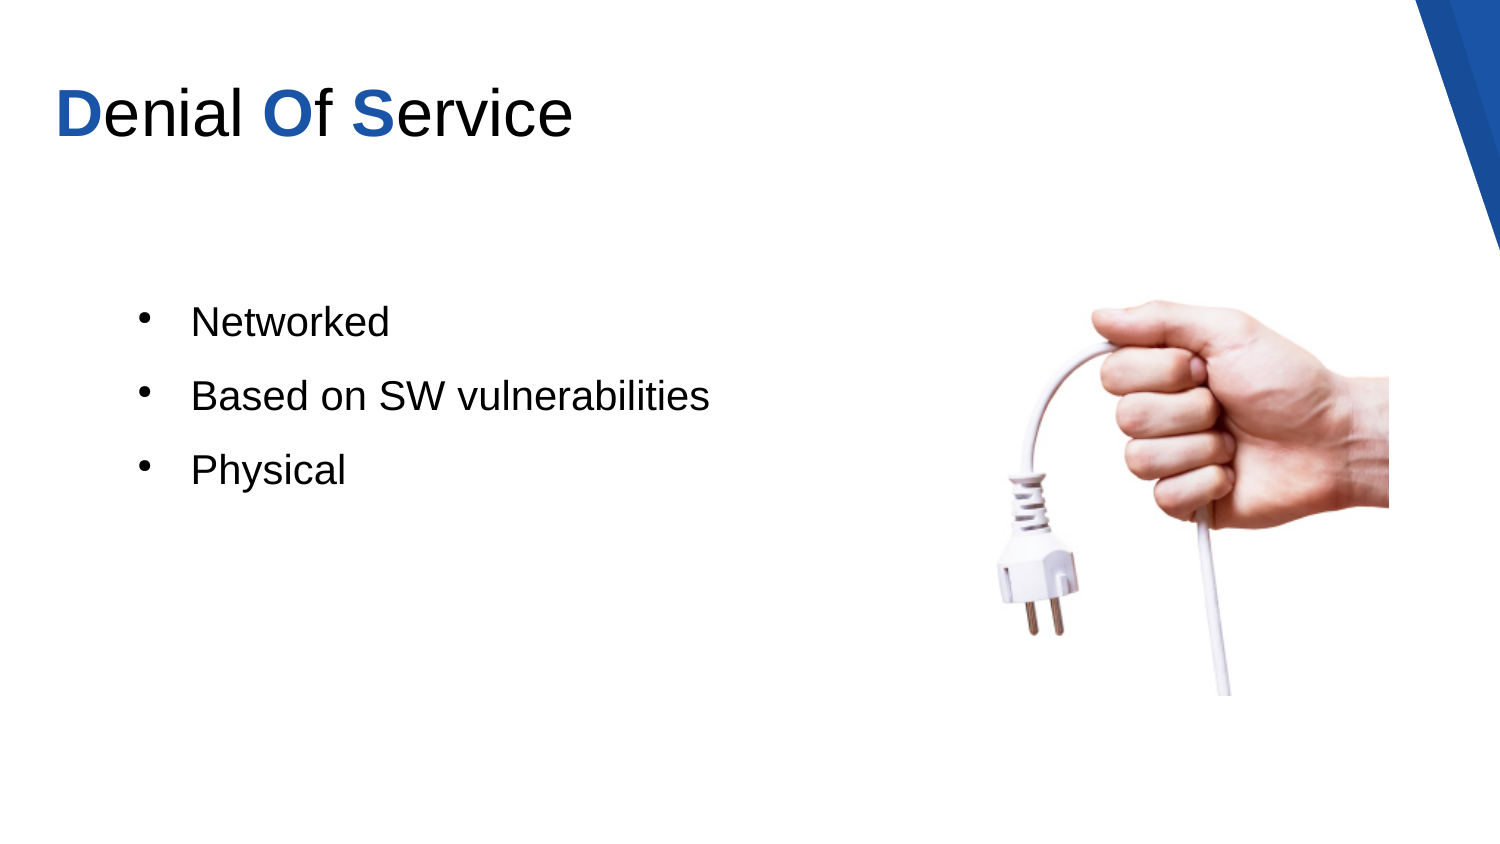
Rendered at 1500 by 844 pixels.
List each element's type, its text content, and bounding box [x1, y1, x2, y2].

title Denial Of Service [40, 97, 829, 166]
picture [860, 168, 1389, 696]
list Networked Based on SW vulnerabilities Physical [104, 205, 809, 601]
